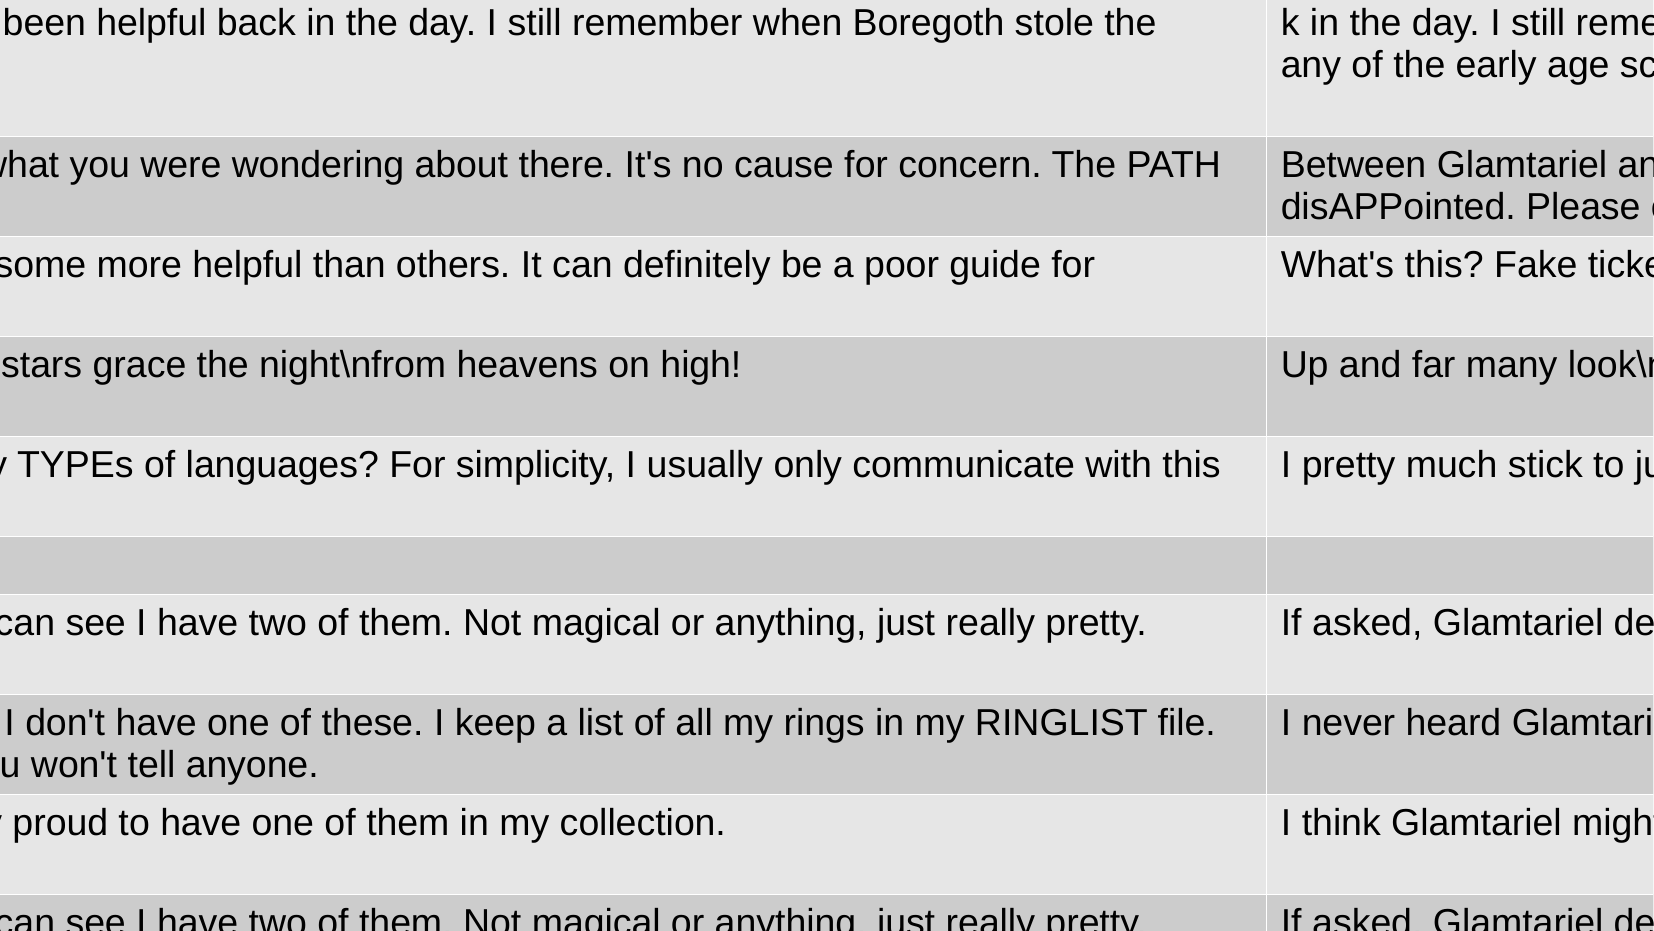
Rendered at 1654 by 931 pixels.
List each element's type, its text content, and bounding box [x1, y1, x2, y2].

table_cell I love these fancy blue rings! You can see I have two of them. Not magical or anything, just really pretty. [0, 895, 1266, 931]
table_cell Did you know that I speak in many TYPEs of languages? For simplicity, I usually only communicate with this one though. [0, 437, 1266, 536]
table_cell These ice boat things would have been helpful back in the day. I still remember when Boregoth stole the Milsarils, very sad times [0, 0, 1266, 136]
table_cell Careful with the fountain! I know what you were wondering about there. It's no cause for concern. The PATH here is closed! [0, 137, 1266, 236]
table_cell Between Glamtariel and Kringle, many who have tried to find the PATH here uninvited have ended up very disAPPointed. Please click away that ominous eye! [1267, 137, 1654, 236]
table_cell Up and far many look\naway from glaciers cold,\nTo Phenhelos they sing\nhere in Kringle's realm! [1267, 337, 1654, 436]
table_cell [0, 537, 1266, 594]
table_cell I never heard Glamtariel mention a RINGLIST file before. If only there were a way to get a peek at that. [1267, 695, 1654, 794]
table_cell Ah, the fiery red ring! I'm definitely proud to have one of them in my collection. [0, 795, 1266, 894]
table_cell O Frostybreath Kelthonial,\nshiny stars grace the night\nfrom heavens on high! [0, 337, 1266, 436]
table_cell Wow!, what a beautiful silver ring! I don't have one of these. I keep a list of all my rings in my RINGLIST file. Wait a minute! Uh, promise me you won't tell anyone. [0, 695, 1266, 794]
table_cell If asked, Glamtariel definitely tries to insist that the blue ones are her favorites. I'm not so sure though. [1267, 895, 1654, 931]
table_cell k in the day. I still remember when Boregoth stole the Milsarils, very sad times.^I'm glad I wasn't around for any of the early age scuffles. I shudder just thinking about the stories. [1267, 0, 1654, 136]
table_cell I pretty much stick to just one TYPE of language, it's a lot easier to share things that way. [1267, 437, 1654, 536]
table_cell The fountain shows many things, some more helpful than others. It can definitely be a poor guide for decisions sometimes. [0, 237, 1266, 336]
table_cell I love these fancy blue rings! You can see I have two of them. Not magical or anything, just really pretty. [0, 595, 1266, 694]
table_cell [1267, 537, 1654, 594]
table_cell What's this? Fake tickets to get in here? Snacks that don't taste right? How could that be? [1267, 237, 1654, 336]
table_cell I think Glamtariel might like the red ring just as much as the blue ones, perhaps even a little more. [1267, 795, 1654, 894]
table_cell If asked, Glamtariel definitely tries to insist that the blue ones are her favorites. I'm not so sure though. [1267, 595, 1654, 694]
